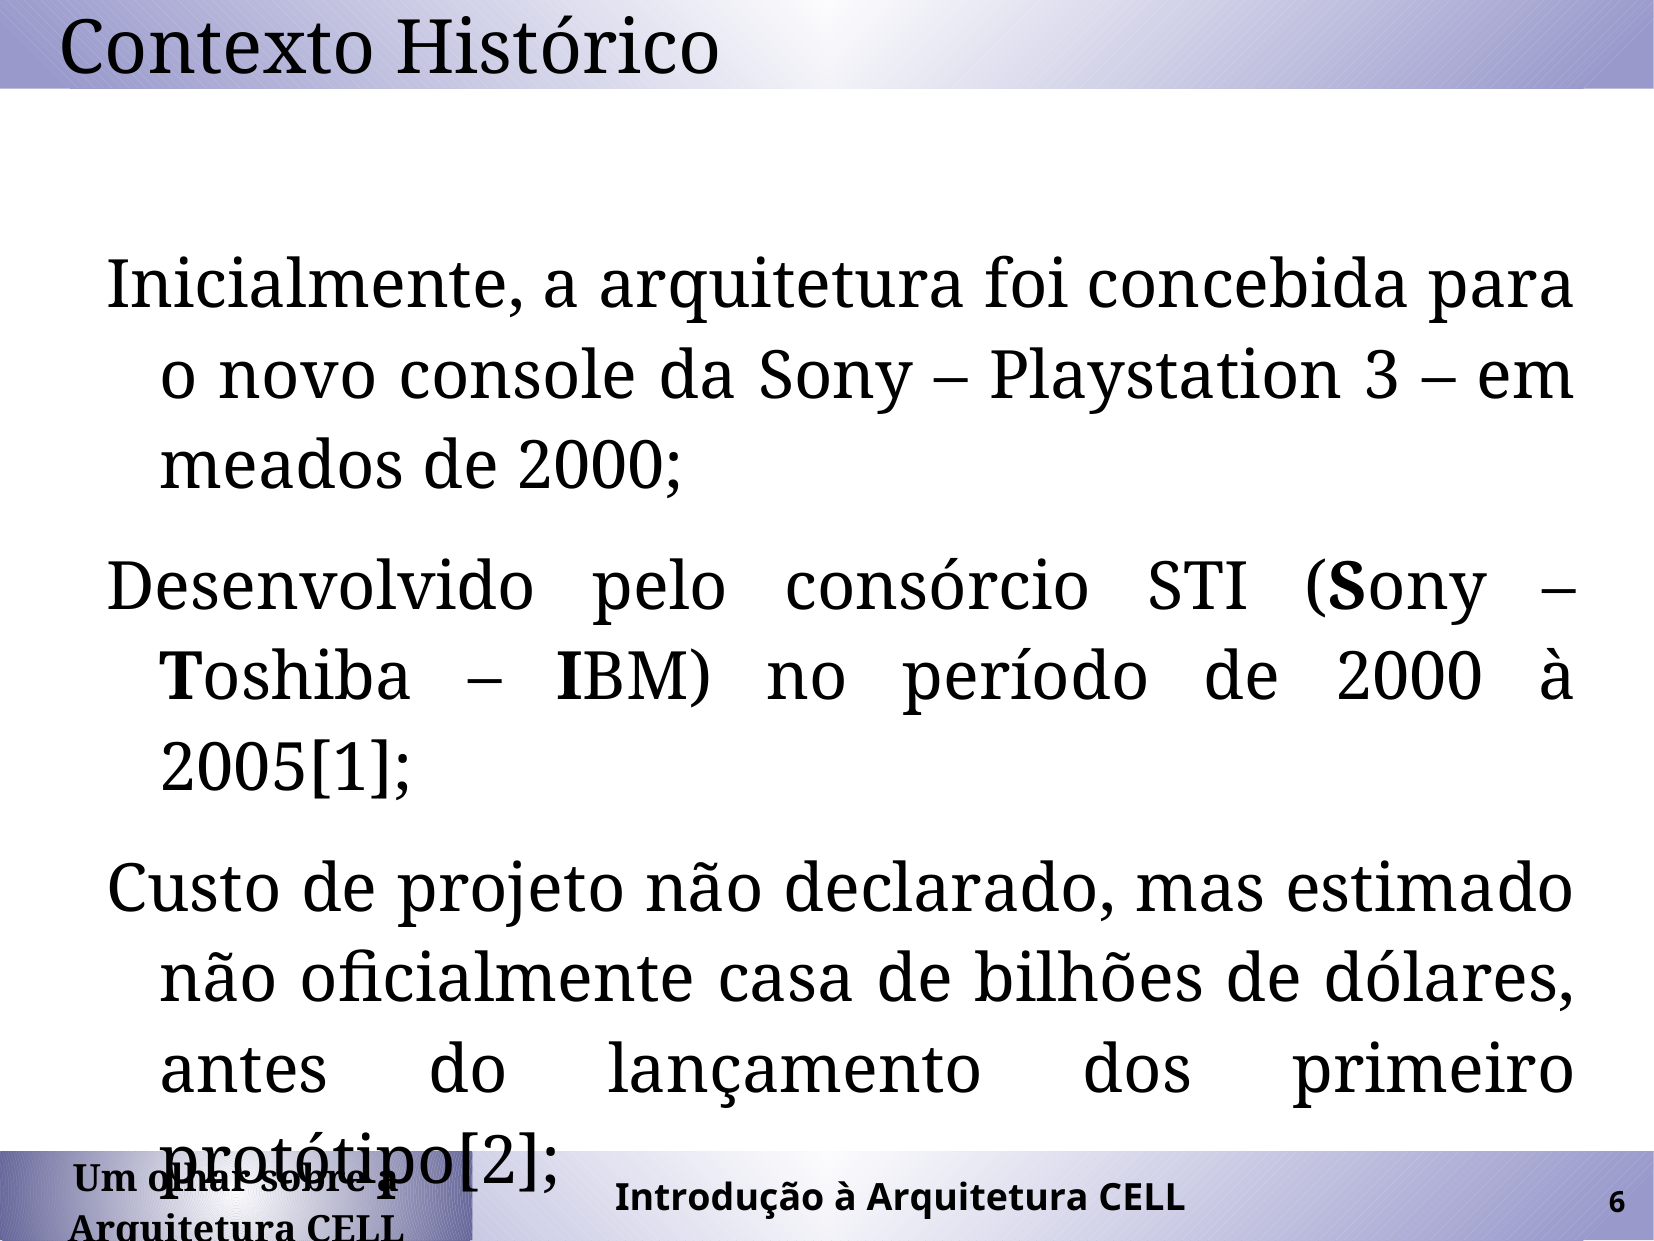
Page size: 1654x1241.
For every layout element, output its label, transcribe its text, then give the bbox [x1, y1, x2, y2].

list Inicialmente, a arquitetura foi concebida para o novo console da Sony – Playstation 3 – em meados de 2000; Desenvolvido pelo consórcio STI (Sony – Toshiba – IBM) no período de 2000 à 2005[1]; Custo de projeto não declarado, mas estimado não oficialmente casa de bilhões de dólares, antes do lançamento dos primeiro protótipo[2]; [88, 236, 1577, 1055]
text_box Introdução à Arquitetura CELL [501, 1151, 1300, 1241]
title Contexto Histórico [59, 0, 1447, 89]
